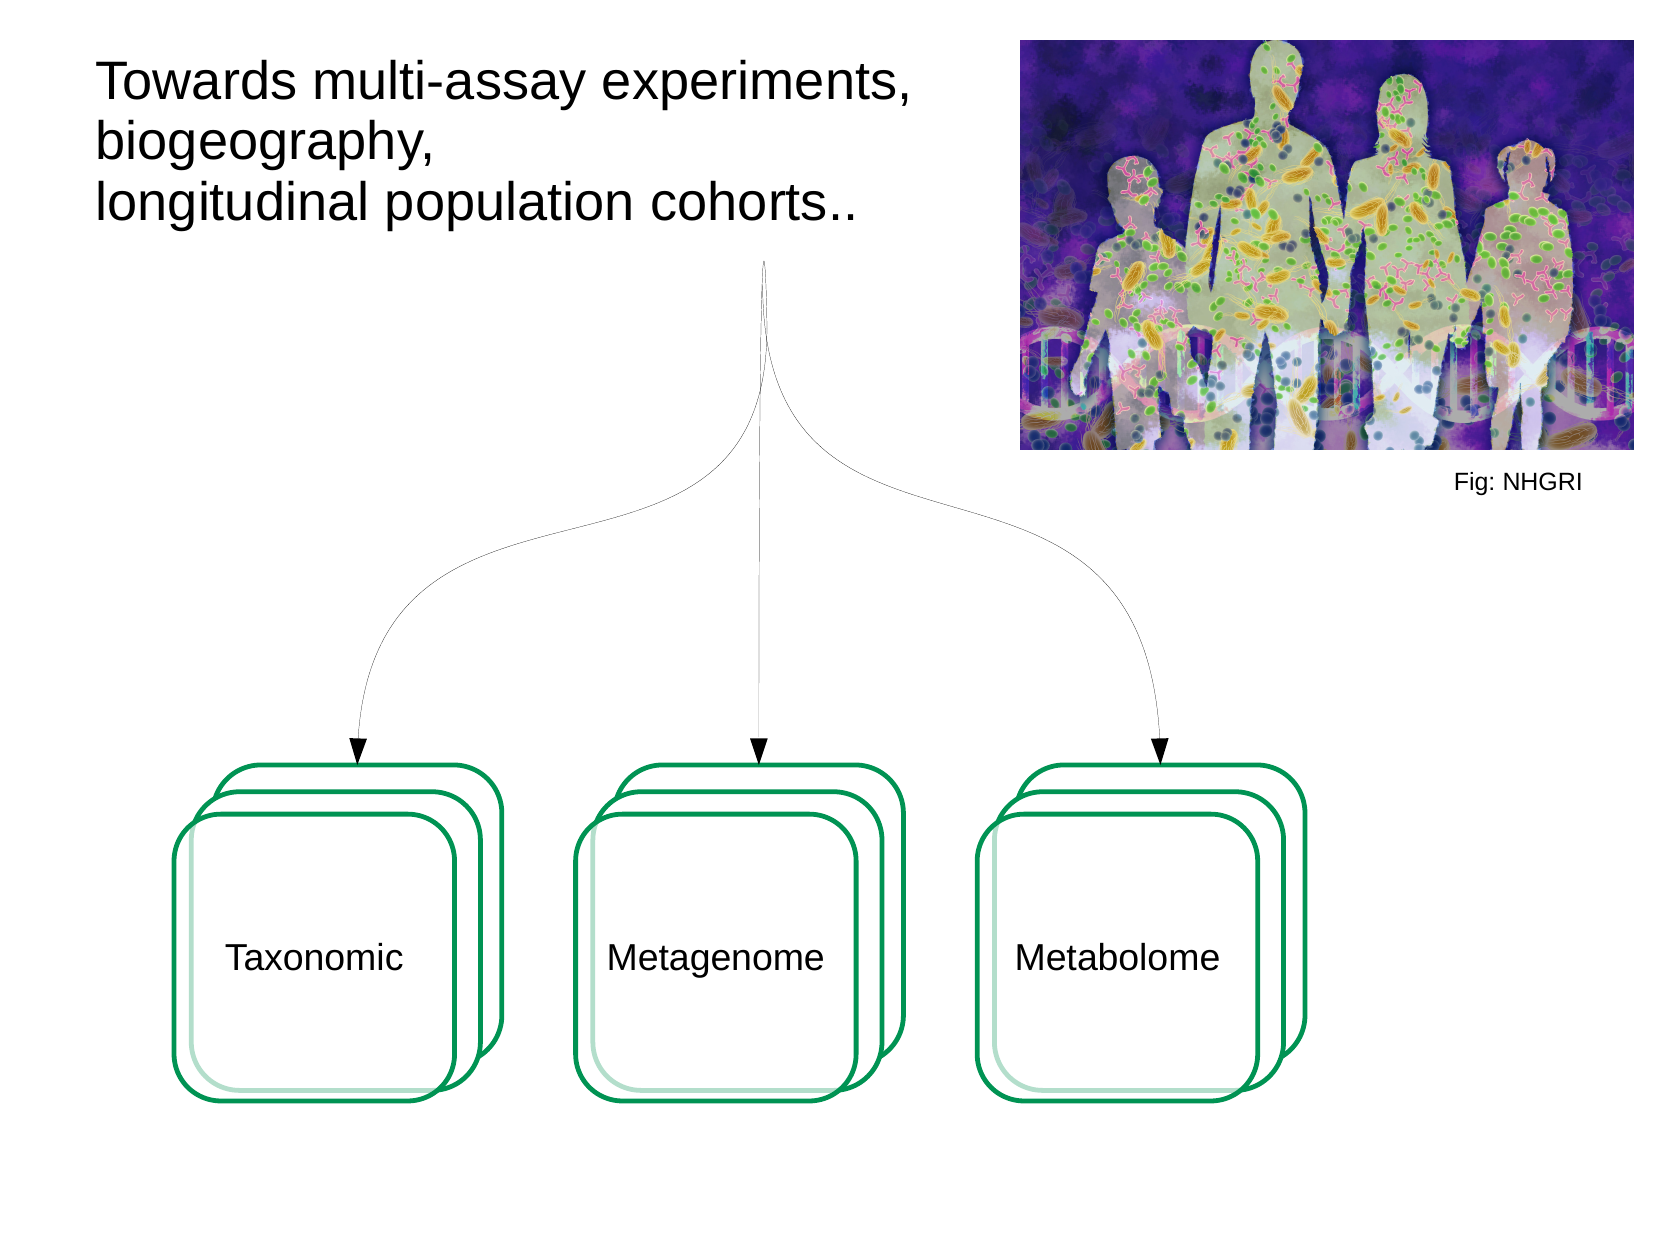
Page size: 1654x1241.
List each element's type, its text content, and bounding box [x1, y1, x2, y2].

text_box Metagenome [575, 814, 857, 1101]
text_box [596, 764, 904, 1090]
text_box [195, 764, 502, 1090]
text_box Metabolome [977, 814, 1258, 1101]
text_box Taxonomic [174, 814, 455, 1101]
picture [1020, 40, 1634, 451]
text_box Towards multi-assay experiments, biogeography, longitudinal population cohorts.. [70, 50, 959, 231]
text_box Fig: NHGRI [1435, 462, 1646, 501]
text_box [998, 764, 1306, 1090]
